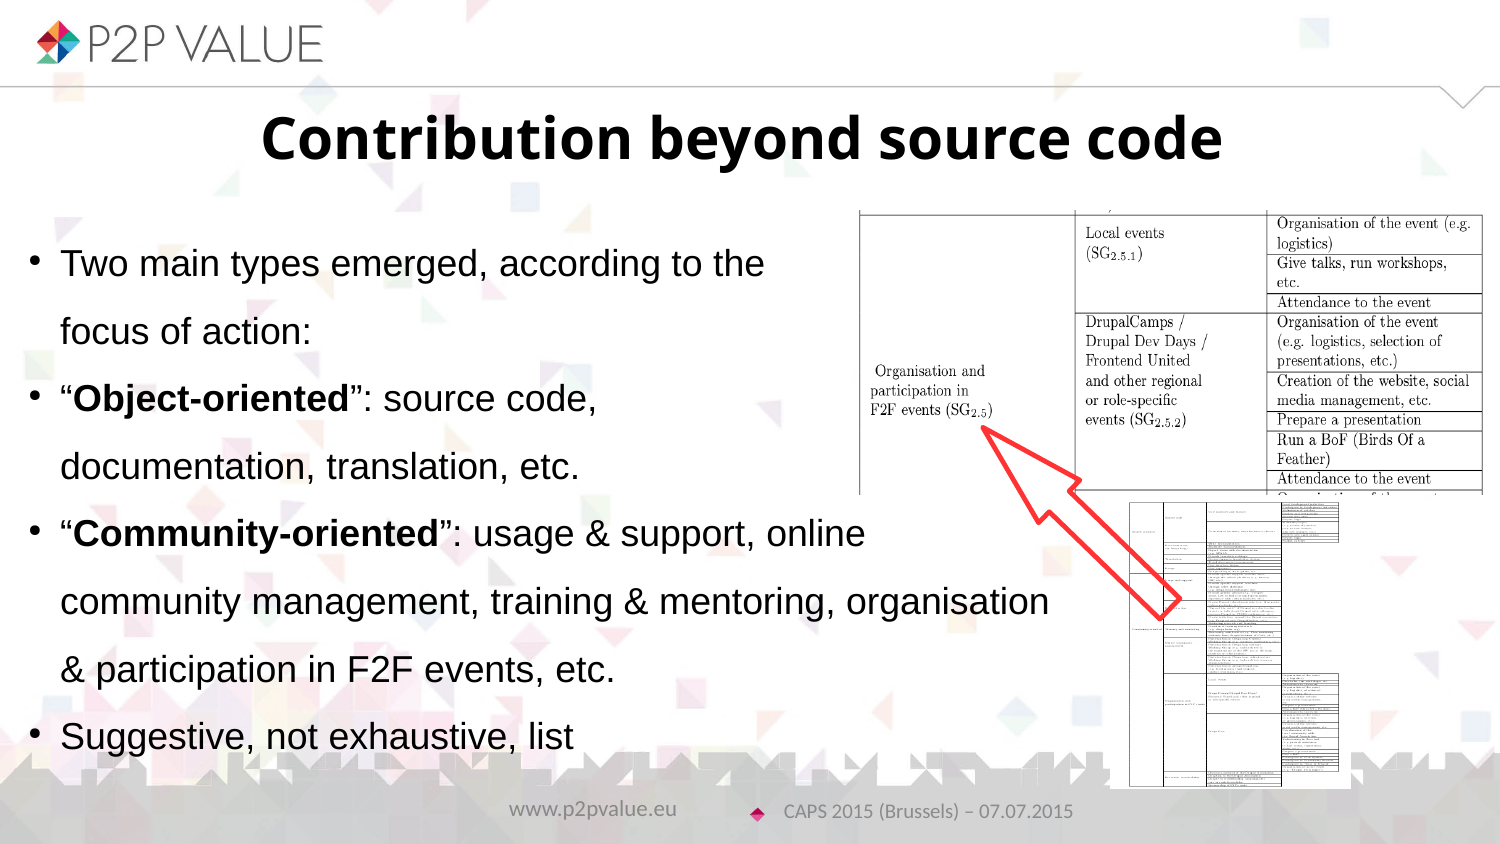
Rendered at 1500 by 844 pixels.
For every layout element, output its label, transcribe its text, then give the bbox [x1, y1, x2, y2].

title Contribution beyond source code [0, 92, 1486, 181]
text_box CAPS 2015 (Brussels) – 07.07.2015 [770, 787, 1463, 833]
picture [0, 0, 1500, 844]
subtitle Two main types emerged, according to the focus of action: “Object-oriented”: source code, documentation, translation, etc. “Community-oriented”: usage & support, online community management, training & mentoring, organisation & participation in F2F events, etc. Suggestive, not exhaustive, list [15, 210, 1066, 766]
text_box www.p2pvalue.eu [502, 786, 721, 827]
